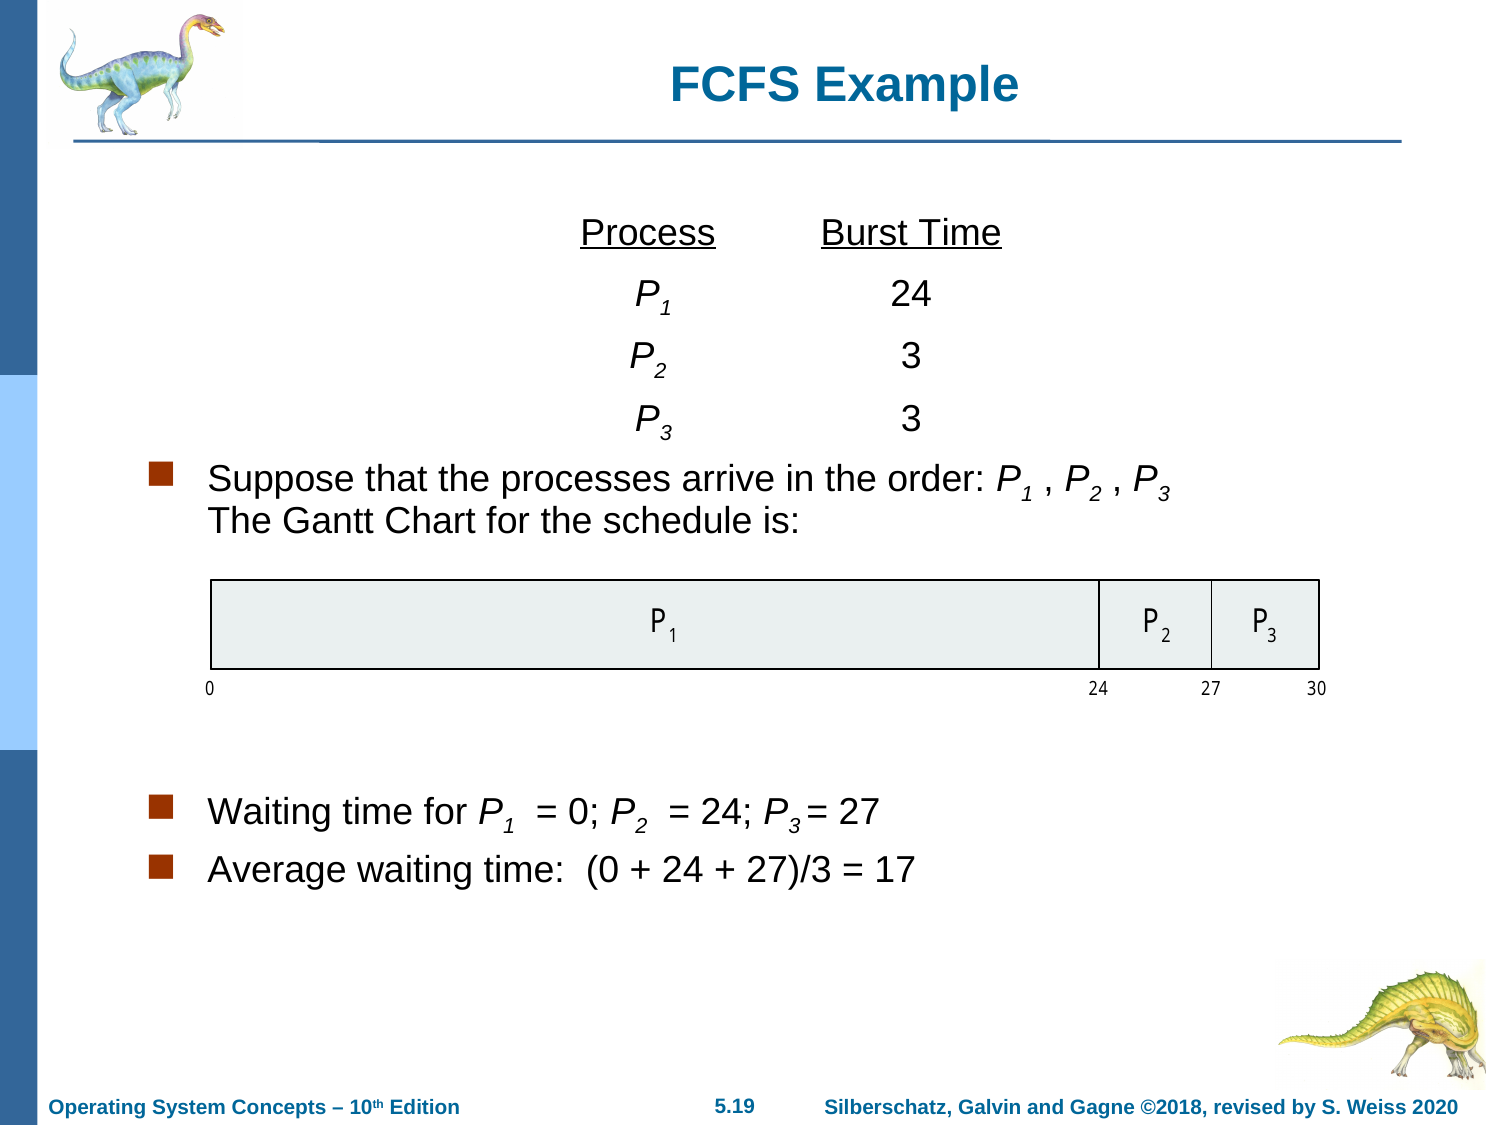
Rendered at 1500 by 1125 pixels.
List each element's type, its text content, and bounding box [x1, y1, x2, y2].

picture [46, 0, 243, 149]
text_box Process Burst Time P1 24 P2 3 P3 3 Suppose that the processes arrive in the order: P1 , P2 , P3 The Gantt Chart for the schedule is: Waiting time for P1 = 0; P2 = 24; P3 = 27 Average waiting time: (0 + 24 + 27)/3 = 17 [136, 205, 1378, 881]
picture [1141, 1099, 1149, 1104]
picture [192, 570, 1334, 703]
picture [1275, 959, 1486, 1090]
text_box FCFS Example [188, 43, 1500, 120]
